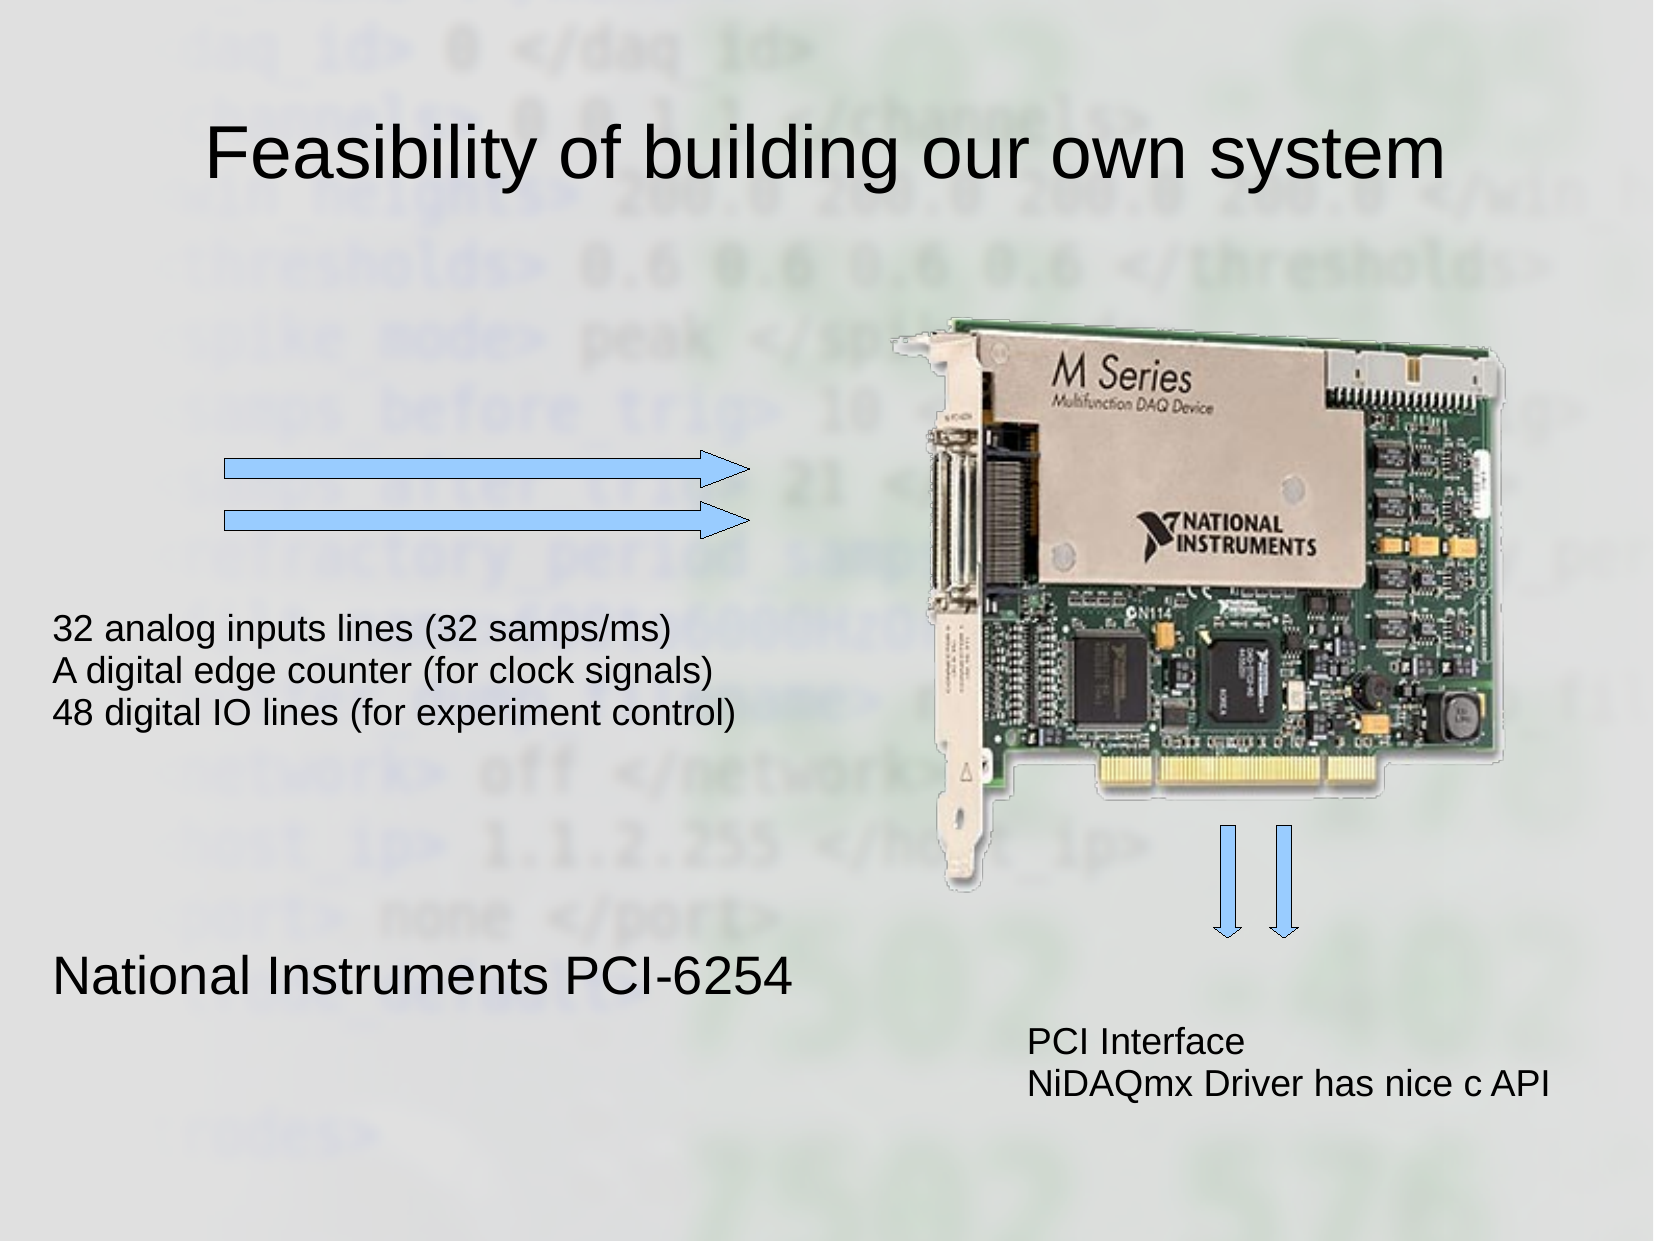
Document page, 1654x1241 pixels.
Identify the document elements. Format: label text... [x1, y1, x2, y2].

text_box [224, 501, 750, 539]
title Feasibility of building our own system [82, 56, 1571, 250]
text_box [1213, 825, 1242, 938]
text_box National Instruments PCI-6254 [37, 937, 810, 1020]
text_box 32 analog inputs lines (32 samps/ms) A digital edge counter (for clock signals) 48 digital IO lines (for experiment control) [37, 600, 752, 755]
text_box PCI Interface NiDAQmx Driver has nice c API [1012, 1012, 1569, 1121]
text_box [224, 450, 750, 488]
text_box [1269, 825, 1299, 938]
picture [0, 0, 1654, 1241]
